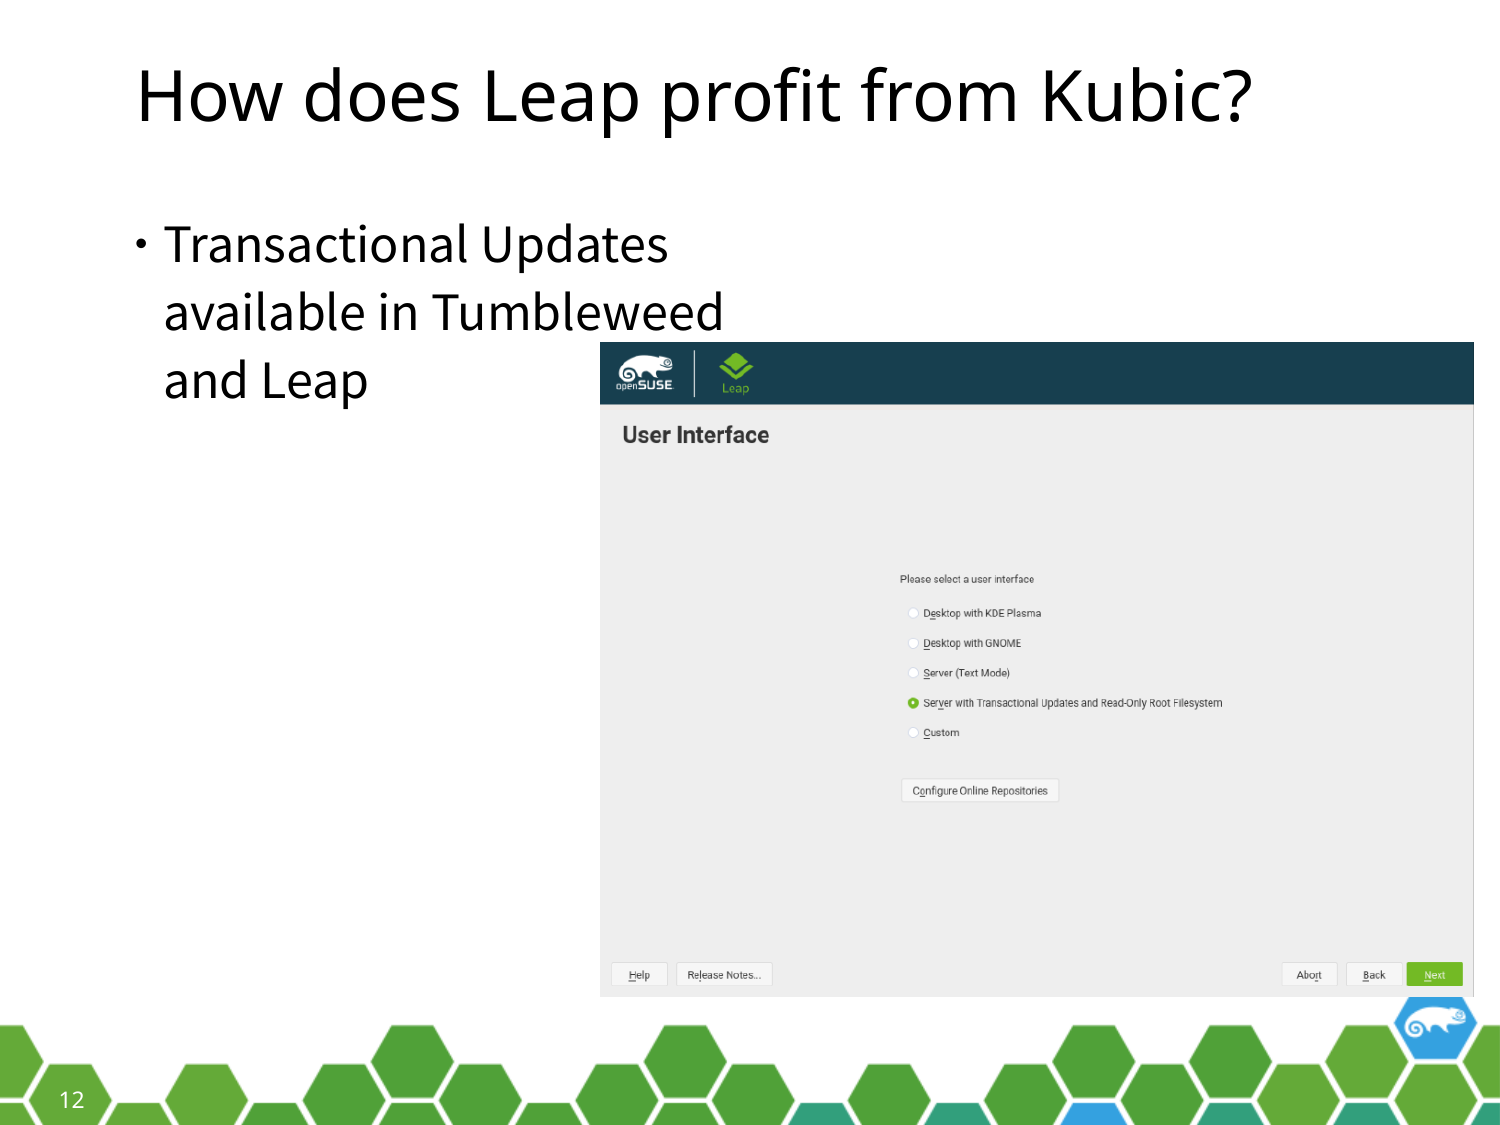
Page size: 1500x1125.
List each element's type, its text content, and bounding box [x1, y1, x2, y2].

title How does Leap profit from Kubic? [135, 12, 1372, 175]
list Transactional Updates available in Tumbleweed and Leap [135, 208, 739, 521]
picture [0, 342, 1500, 1125]
